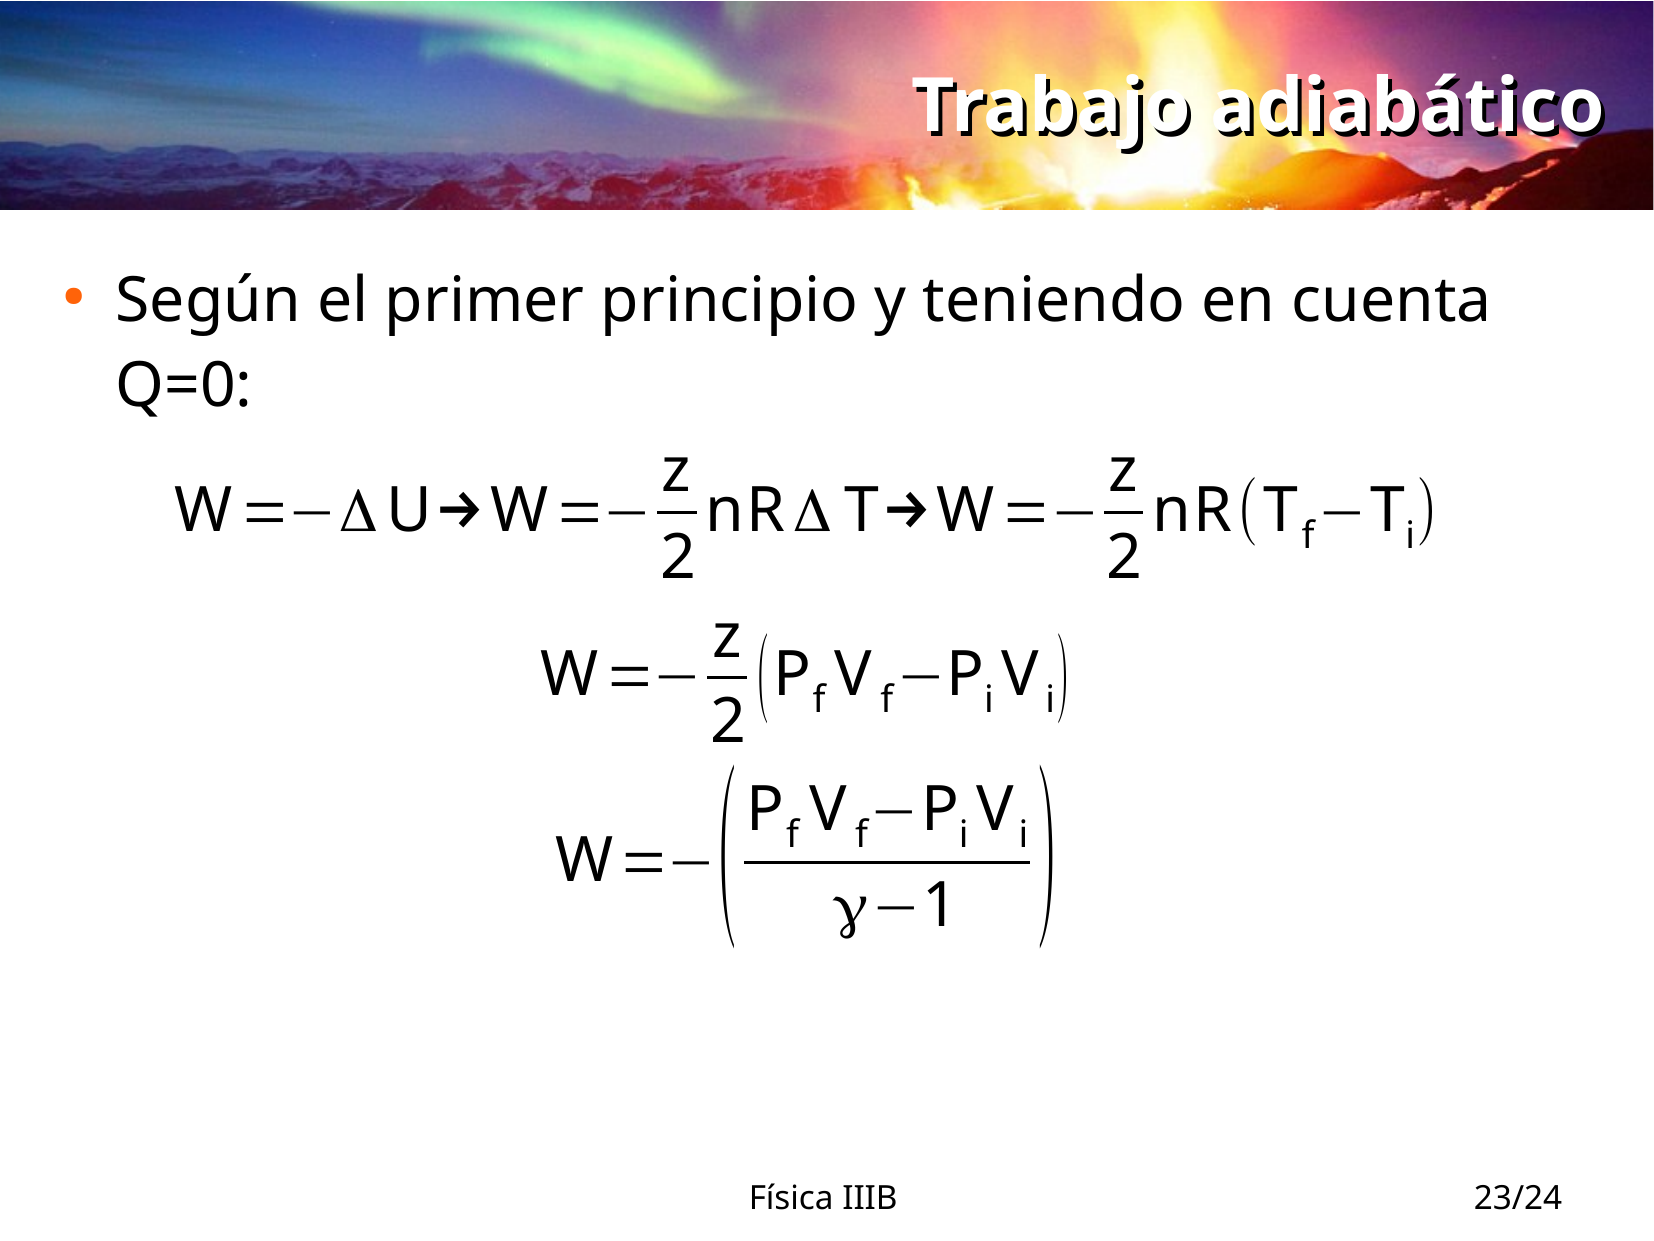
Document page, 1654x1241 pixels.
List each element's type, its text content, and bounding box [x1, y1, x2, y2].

title Trabajo adiabático [45, 15, 1606, 191]
picture [0, 1, 1654, 210]
list Según el primer principio y teniendo en cuenta Q=0: [45, 255, 1606, 1156]
chart [166, 431, 1444, 953]
